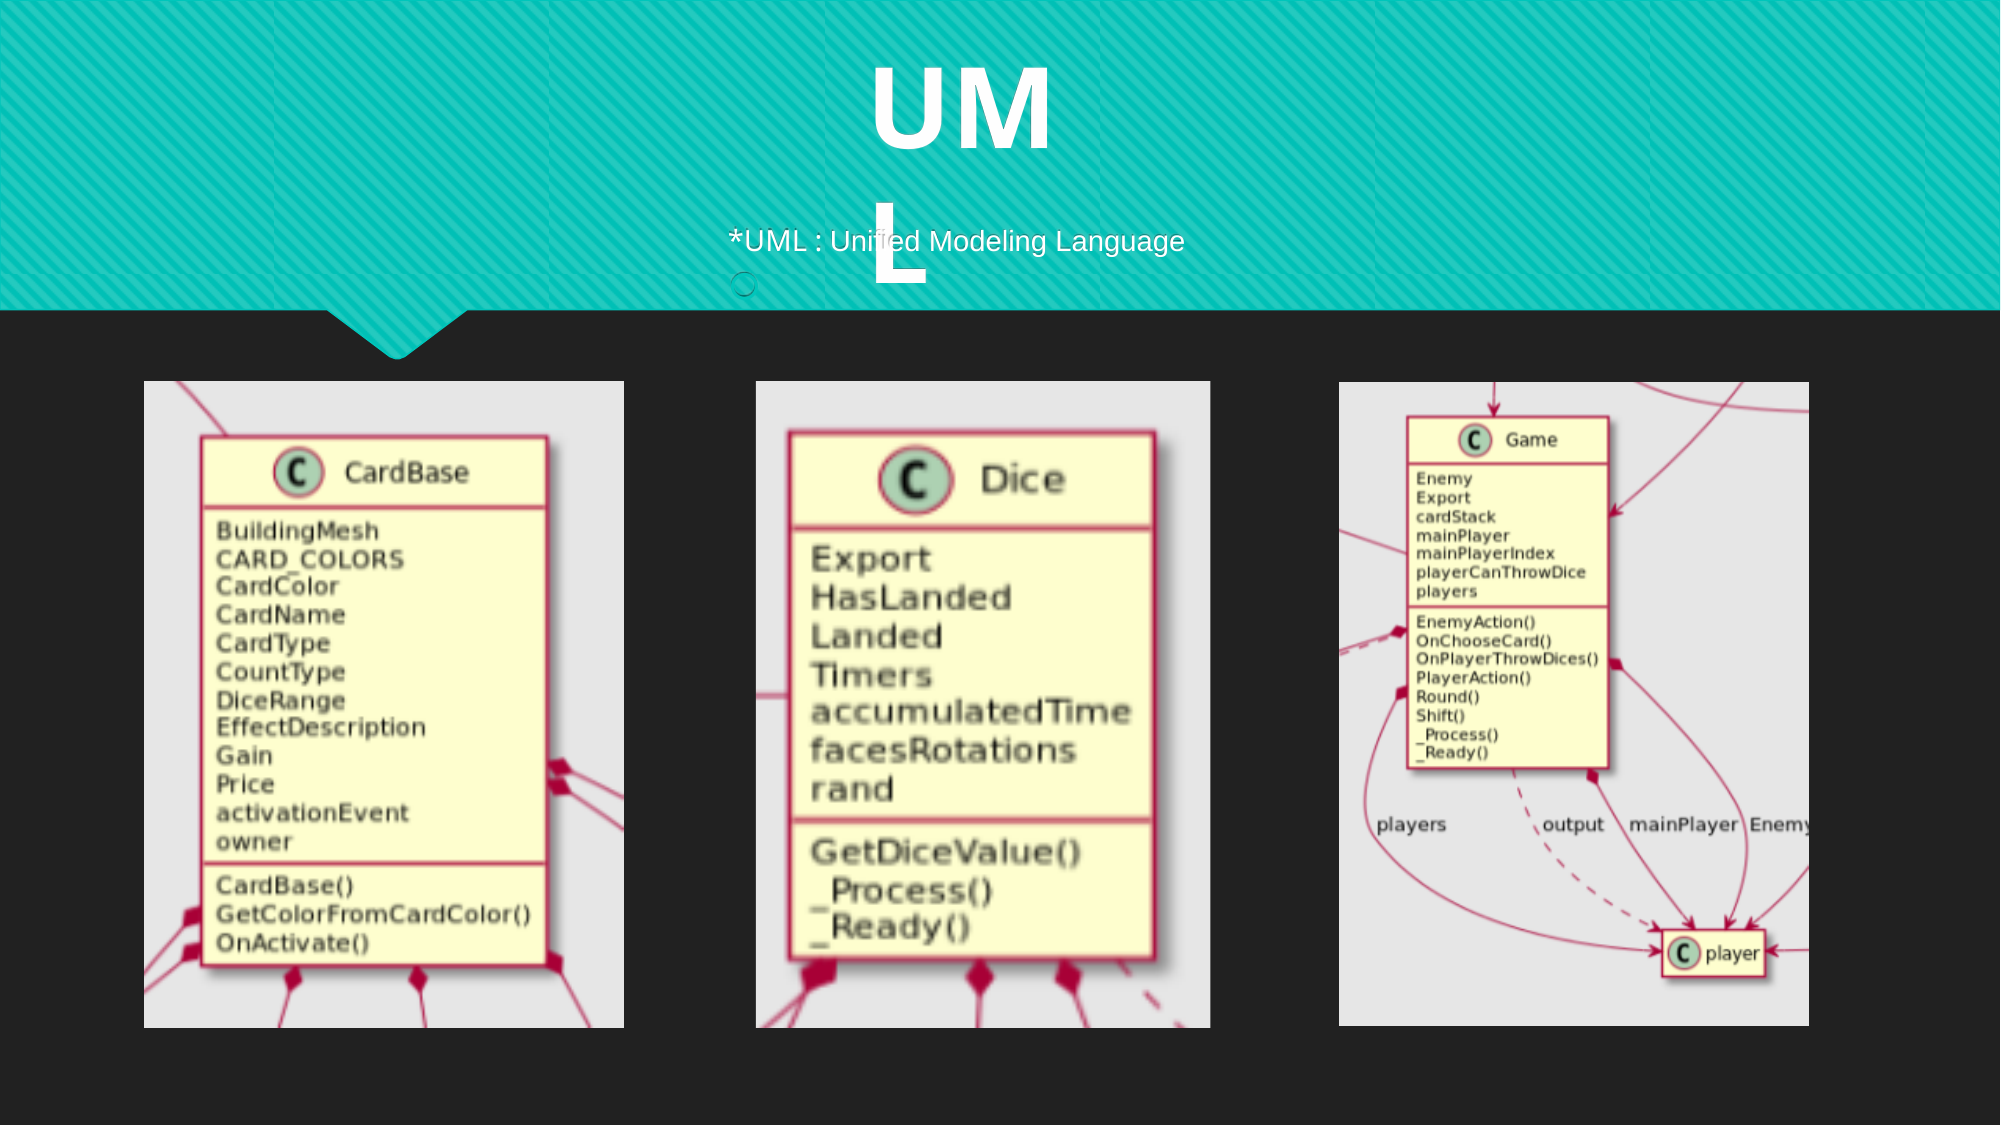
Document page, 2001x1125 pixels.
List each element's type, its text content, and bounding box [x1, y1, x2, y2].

picture [144, 381, 624, 1028]
picture [1339, 382, 1809, 1026]
text_box *UML : Unified Modeling Language [712, 214, 1254, 281]
title UML [851, 28, 1116, 214]
picture [755, 381, 1211, 1028]
